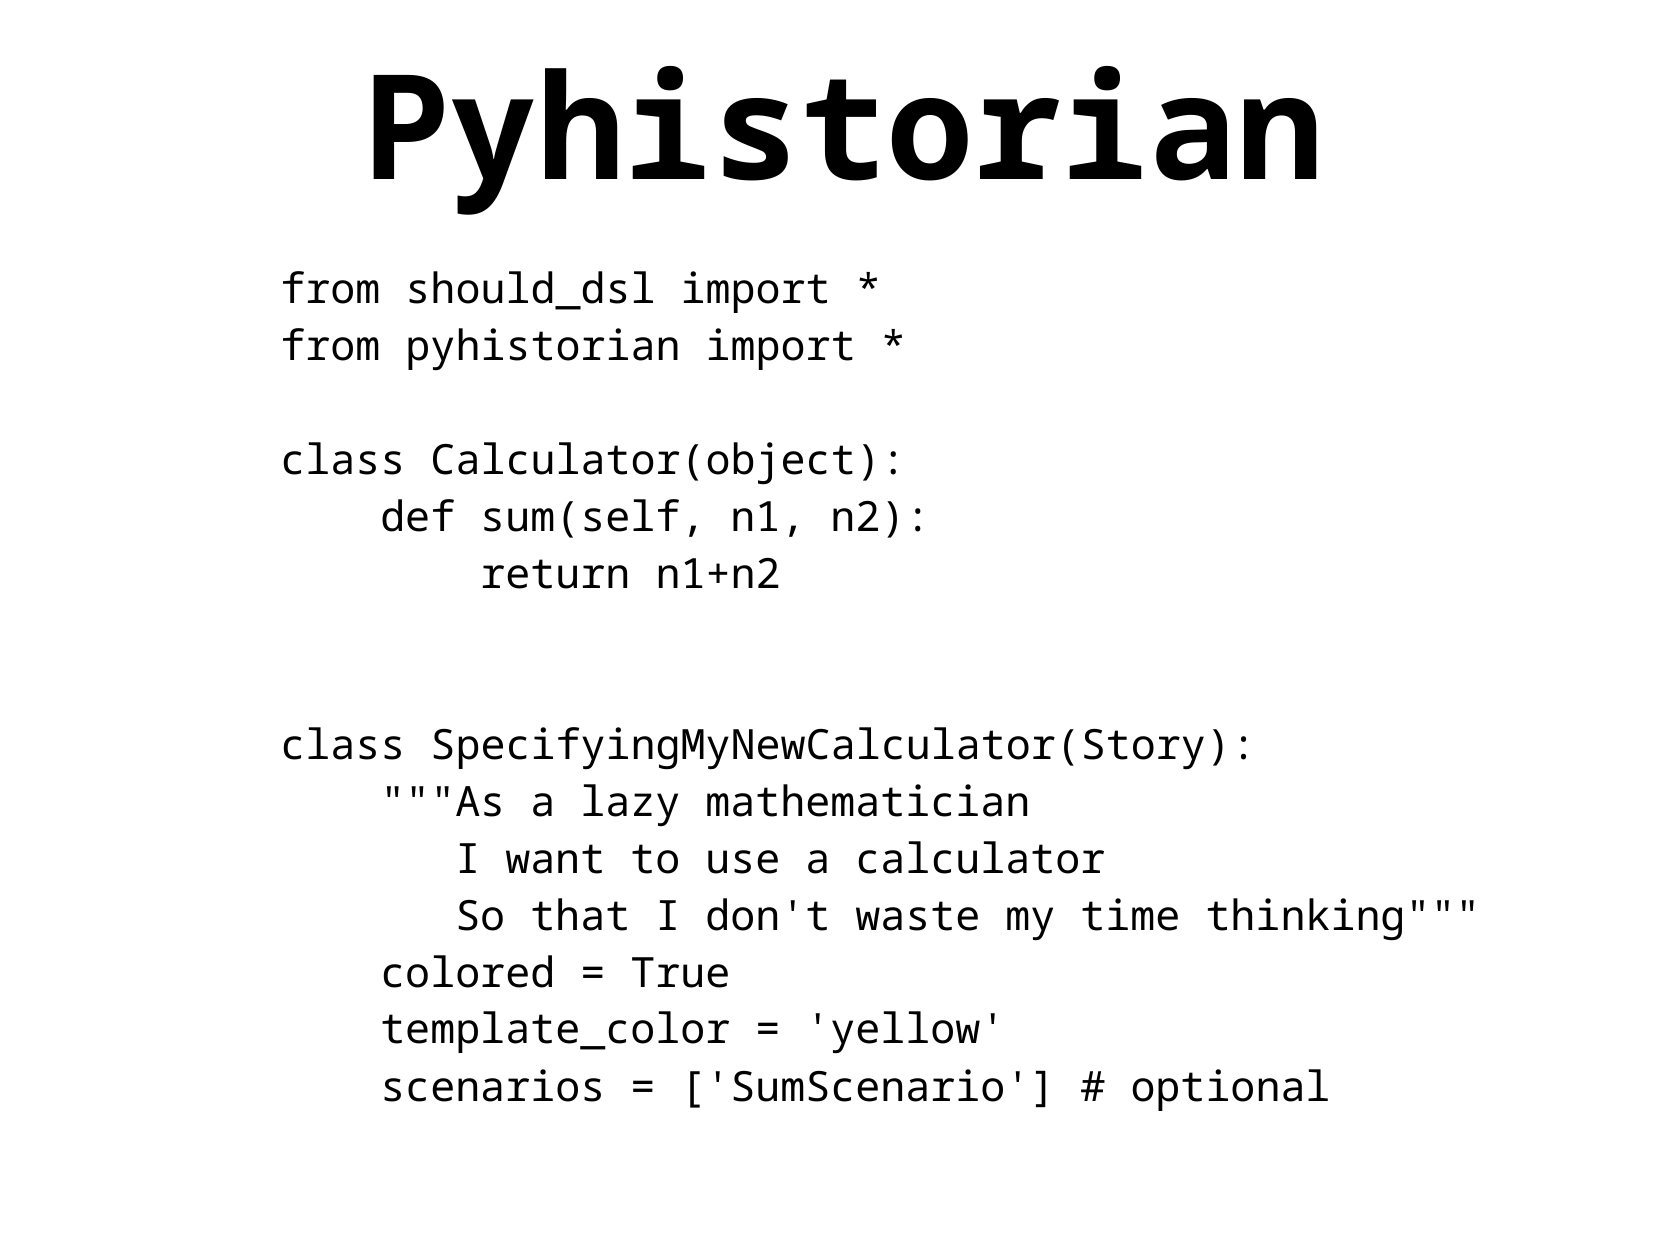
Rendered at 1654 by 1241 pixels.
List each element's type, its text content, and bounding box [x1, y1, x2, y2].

text_box Pyhistorian [299, 16, 1388, 204]
text_box from should_dsl import * from pyhistorian import * class Calculator(object): def sum(self, n1, n2): return n1+n2 class SpecifyingMyNewCalculator(Story): """As a lazy mathematician I want to use a calculator So that I don't waste my time thinking""" colored = True template_color = 'yellow' scenarios = ['SumScenario'] # optional [265, 251, 1653, 1092]
